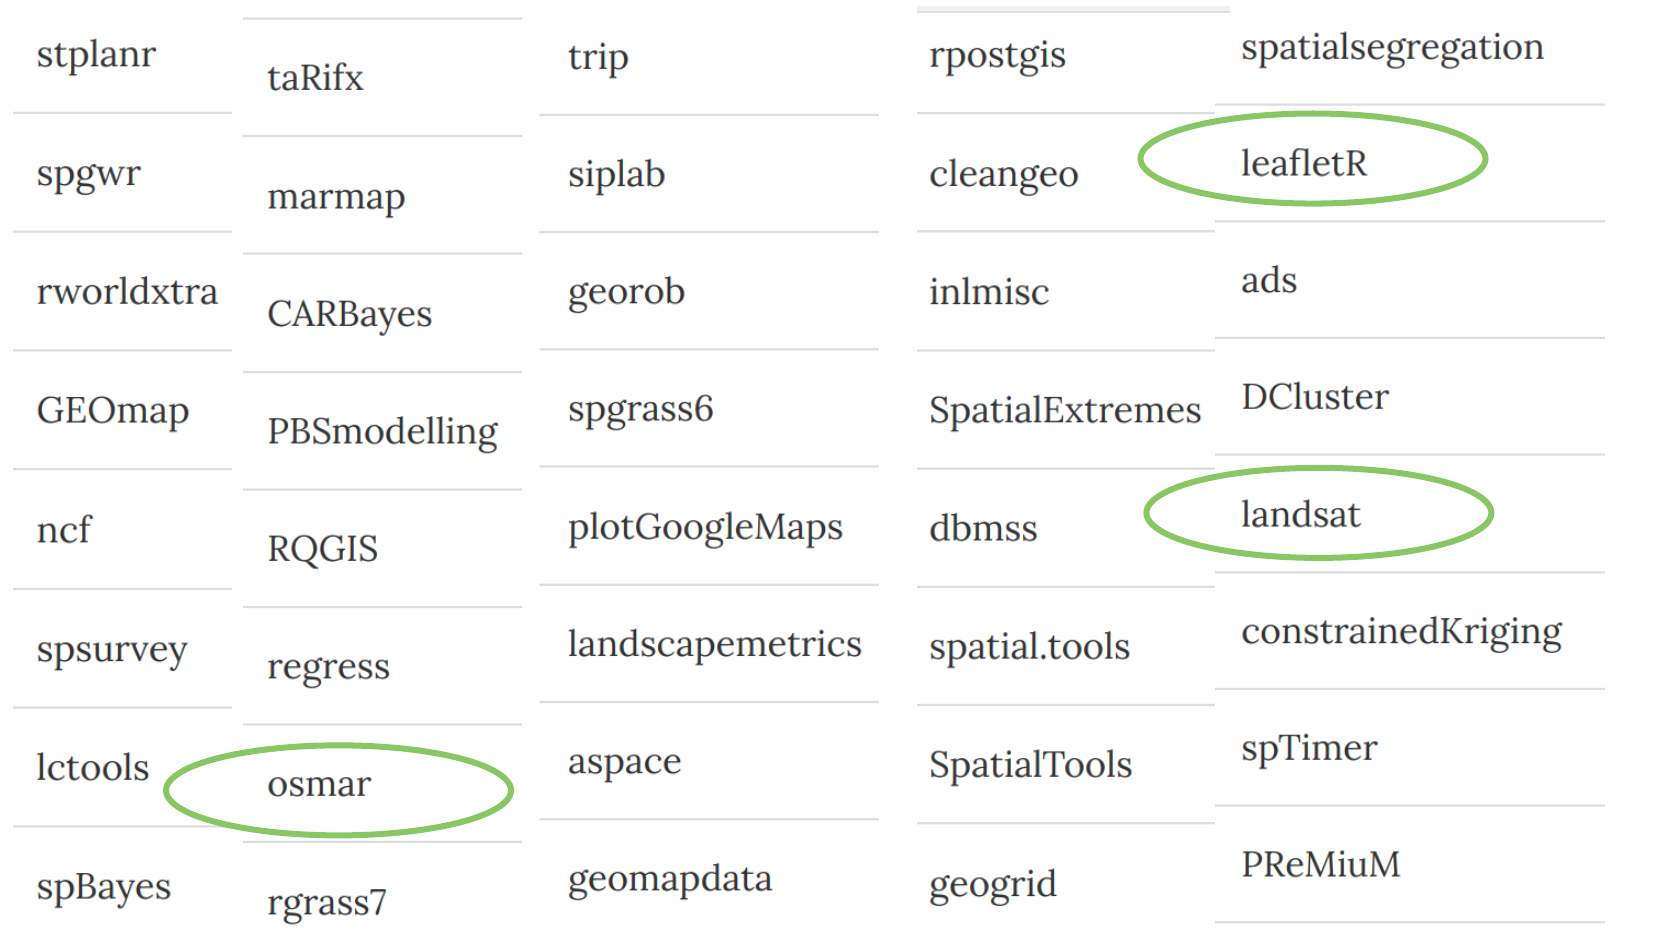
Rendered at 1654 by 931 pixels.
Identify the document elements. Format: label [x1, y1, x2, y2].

picture [535, 12, 879, 931]
picture [917, 6, 1605, 931]
text_box [1146, 467, 1492, 558]
picture [243, 12, 522, 931]
text_box [1140, 113, 1486, 204]
picture [13, 12, 232, 931]
text_box [166, 745, 512, 836]
